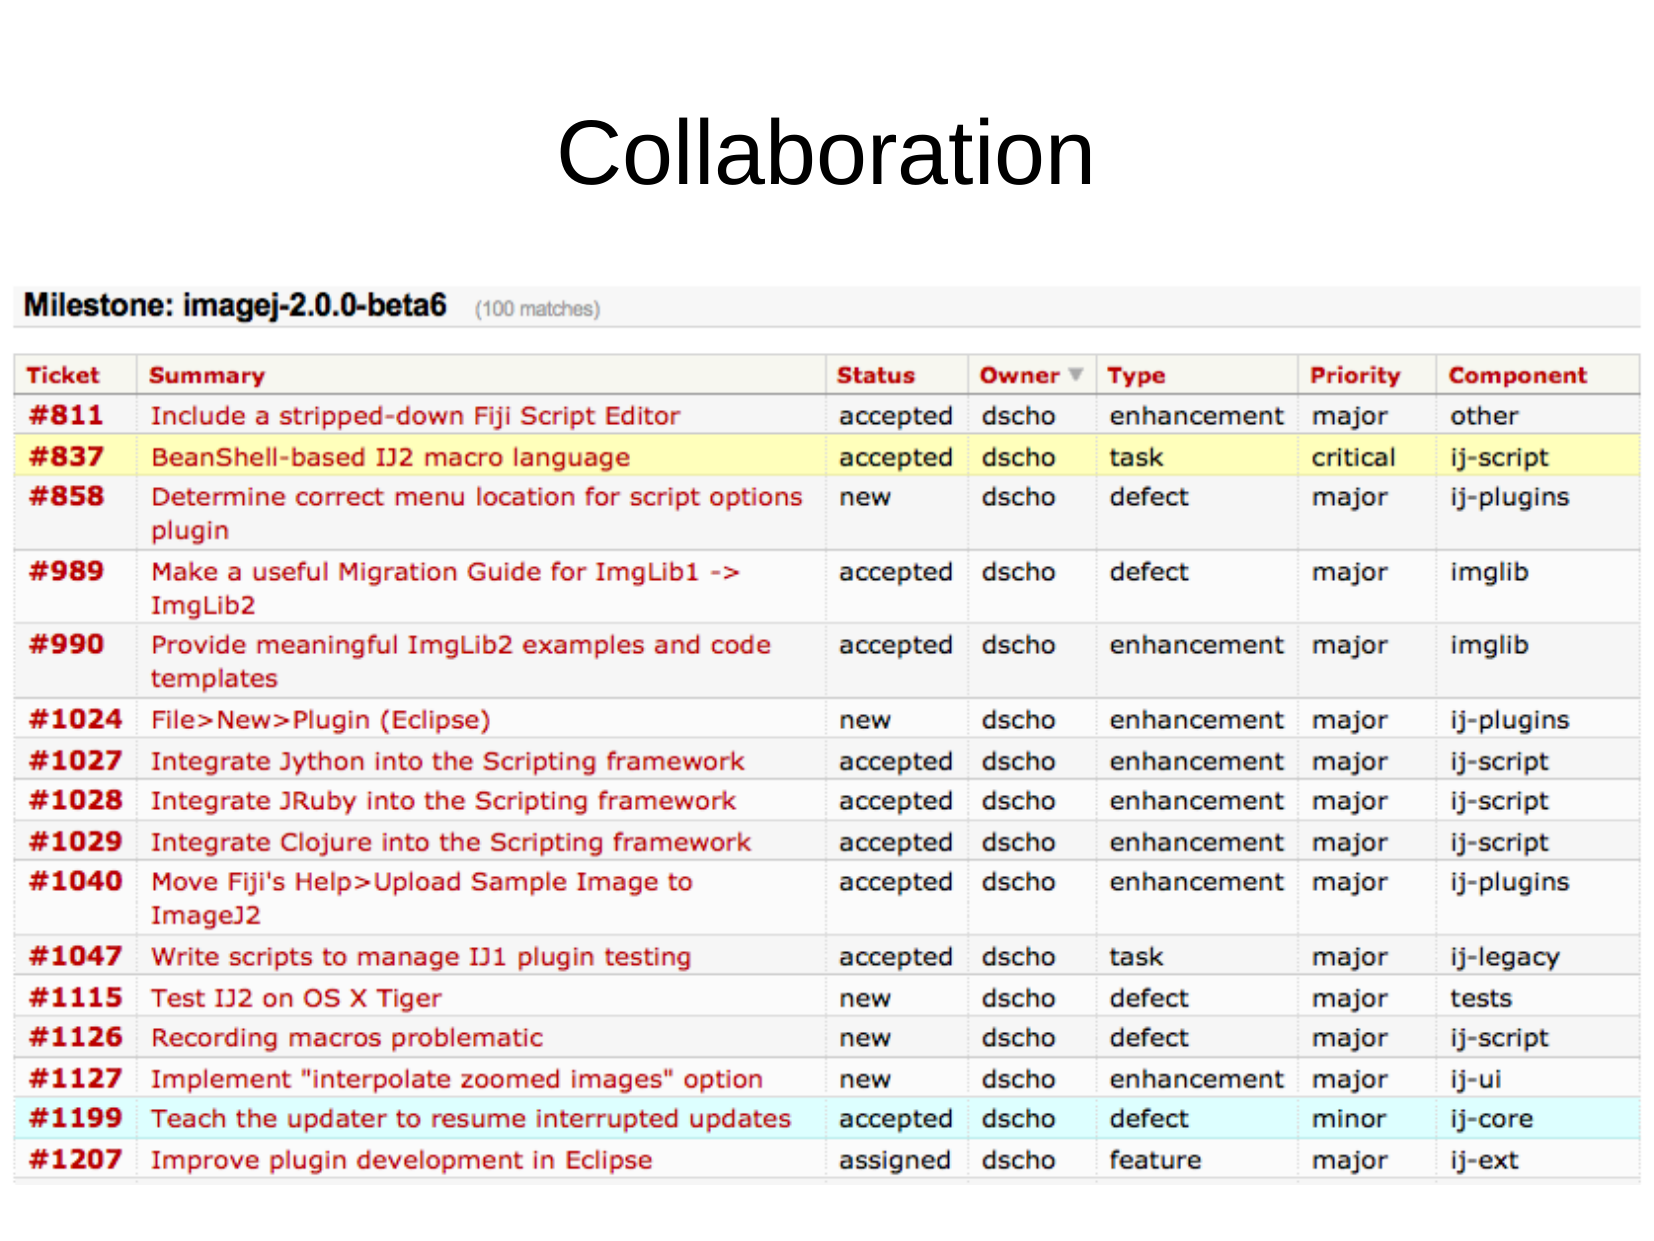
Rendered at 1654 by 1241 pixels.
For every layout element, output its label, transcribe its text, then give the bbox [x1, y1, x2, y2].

title Collaboration [82, 49, 1571, 257]
picture [0, 273, 1654, 1186]
